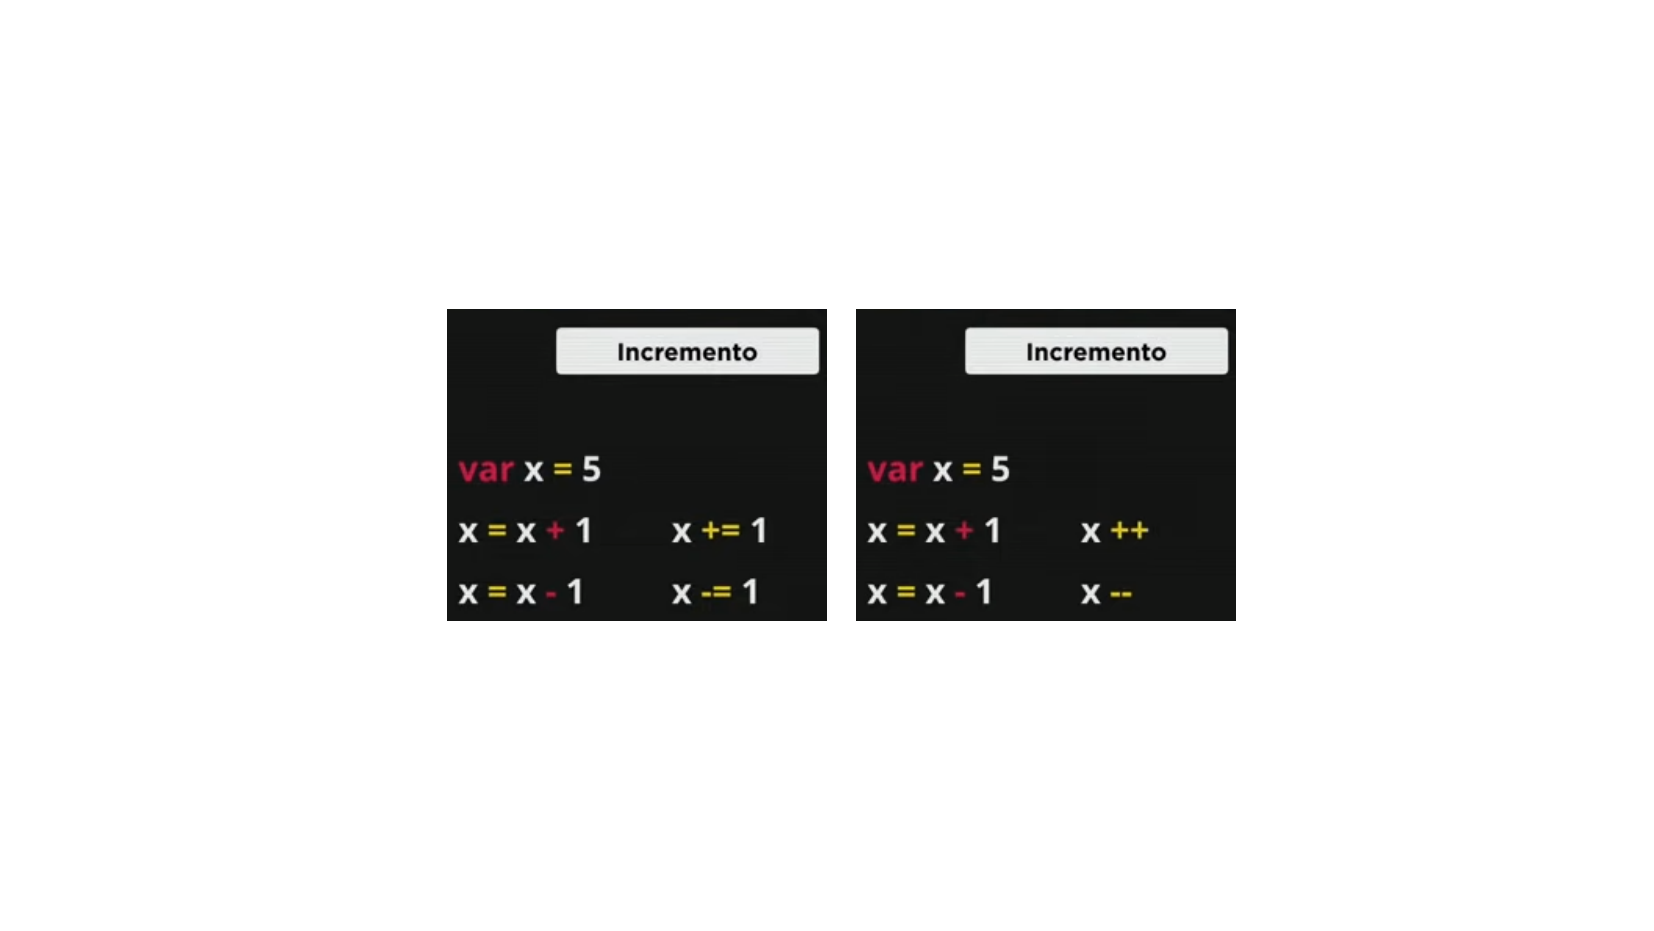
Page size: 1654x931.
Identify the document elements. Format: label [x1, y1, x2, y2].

picture [856, 309, 1236, 621]
picture [447, 309, 827, 621]
